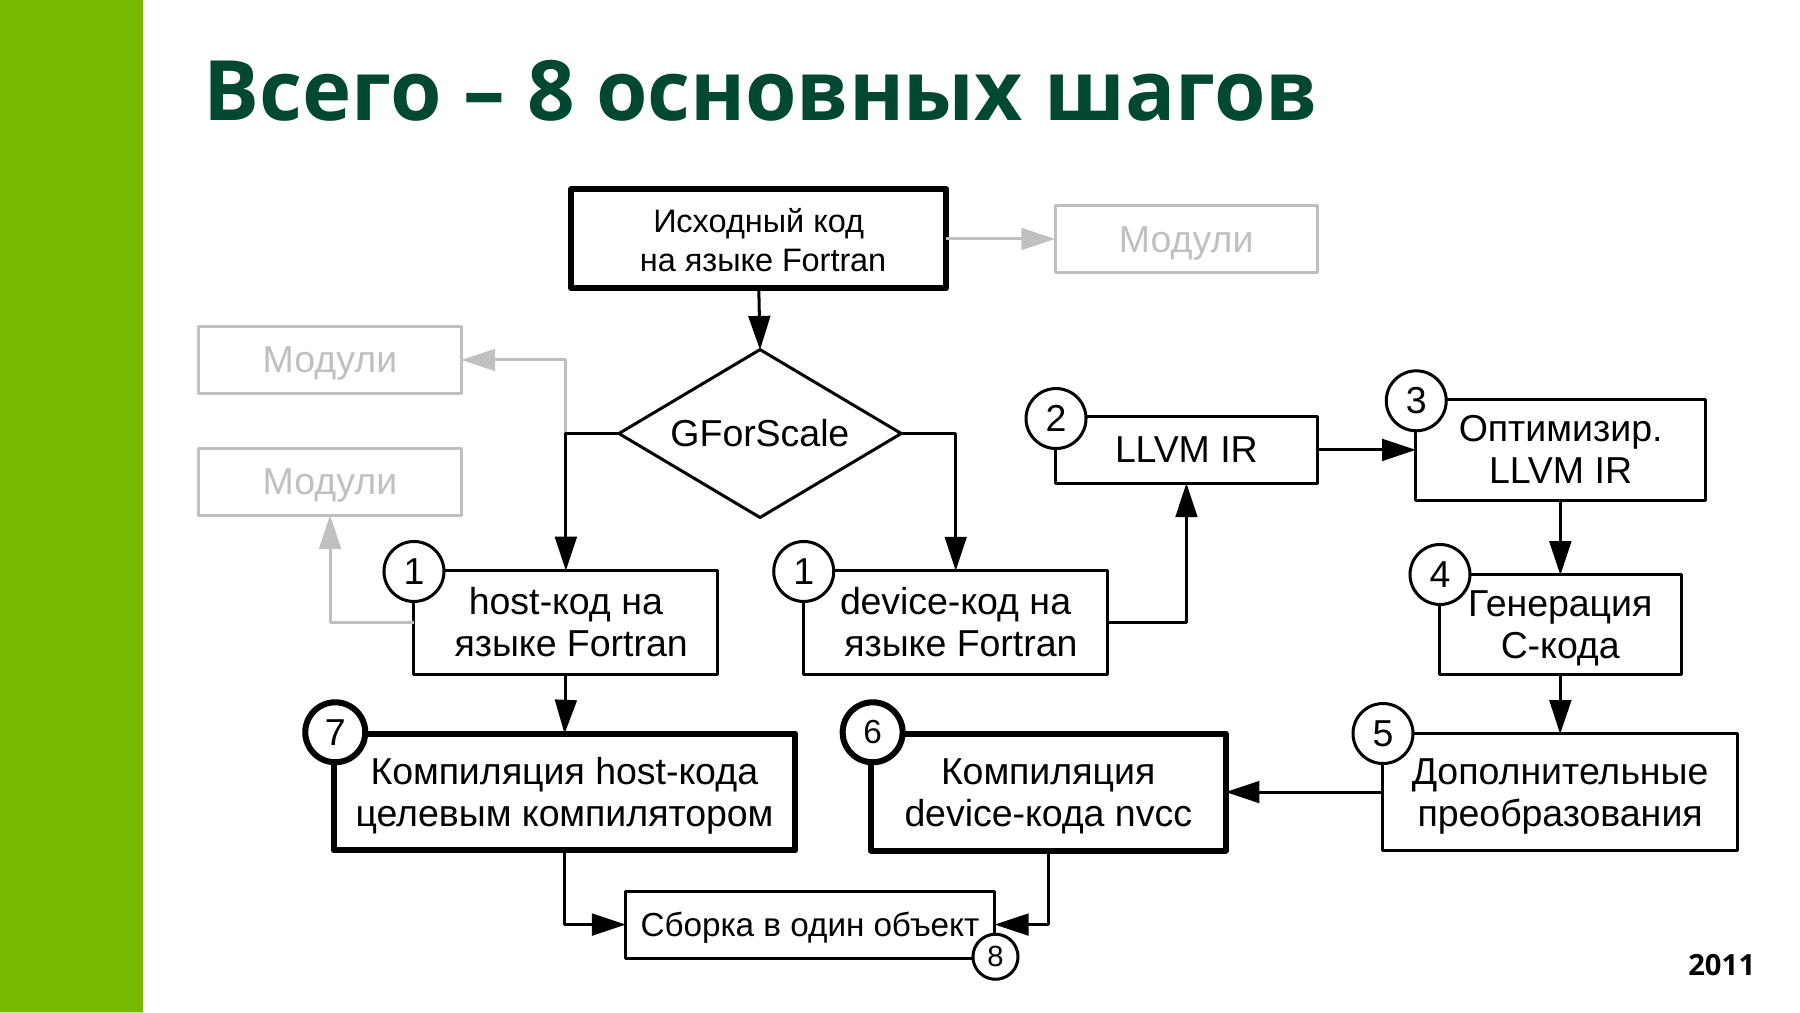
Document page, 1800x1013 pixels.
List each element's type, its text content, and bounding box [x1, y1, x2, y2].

text_box 1 [773, 541, 834, 602]
text_box 2 [1026, 388, 1087, 449]
text_box Оптимизир. LLVM IR [1415, 399, 1706, 501]
text_box Исходный код на языке Fortran [571, 189, 947, 289]
text_box Сборка в один объект [625, 891, 995, 959]
text_box Генерация C-кода [1439, 574, 1682, 675]
text_box 8 [972, 934, 1018, 980]
text_box device-код на языке Fortran [803, 570, 1108, 675]
text_box 7 [305, 702, 366, 763]
text_box Дополнительные преобразования [1382, 733, 1738, 851]
text_box 3 [1386, 370, 1447, 431]
text_box 1 [383, 541, 444, 602]
text_box GForScale [619, 350, 901, 518]
text_box 5 [1353, 703, 1414, 764]
text_box LLVM IR [1055, 416, 1318, 484]
text_box Компиляция host-кода целевым компилятором [333, 733, 796, 851]
text_box Модули [198, 326, 462, 394]
text_box Модули [198, 448, 462, 516]
text_box Компиляция device-кода nvcc [871, 733, 1226, 851]
text_box 4 [1410, 544, 1471, 605]
text_box Модули [1055, 205, 1318, 273]
title Всего – 8 основных шагов [188, 40, 1733, 211]
text_box 6 [842, 702, 903, 763]
text_box host-код на языке Fortran [413, 570, 718, 675]
